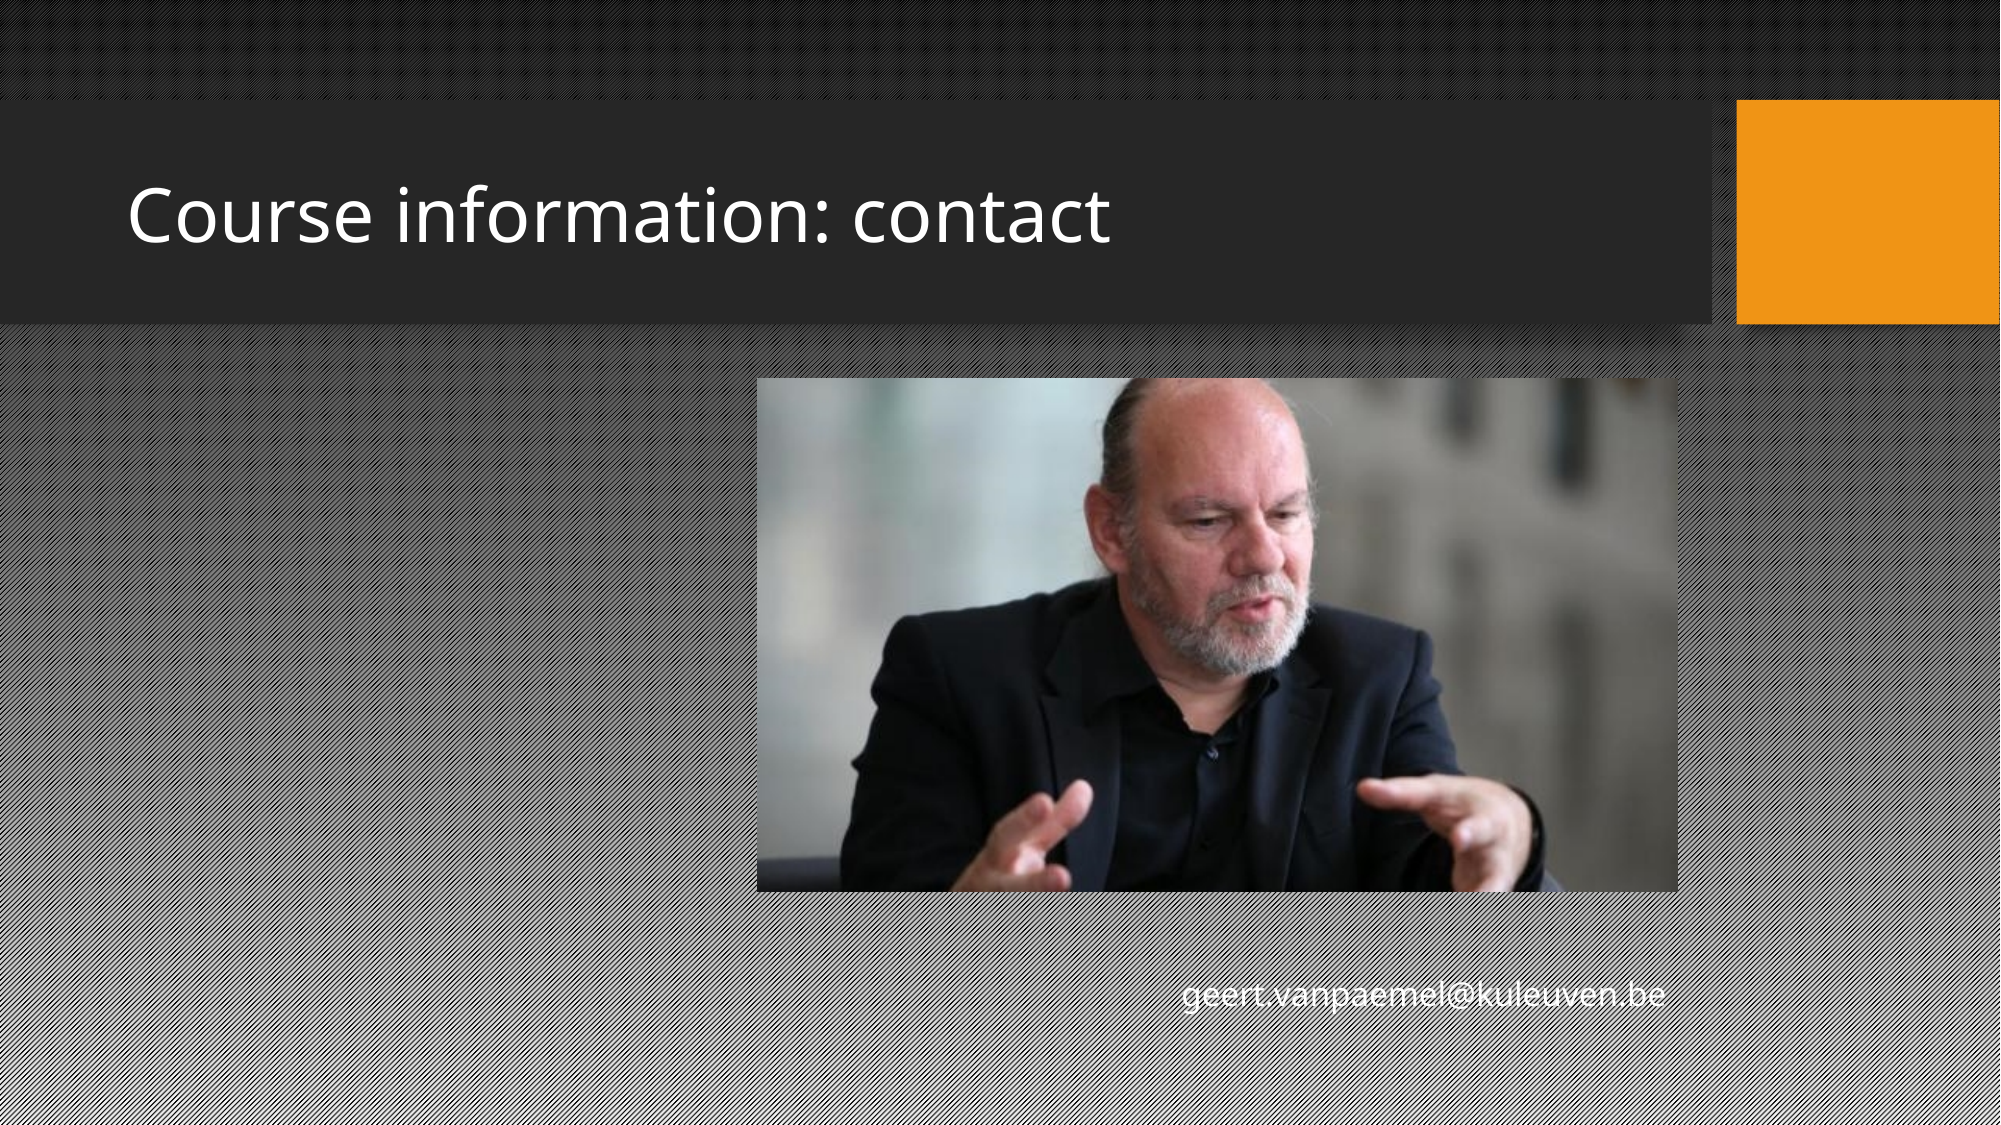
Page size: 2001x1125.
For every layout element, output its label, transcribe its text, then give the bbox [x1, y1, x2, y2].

title Course information: contact [111, 123, 1689, 301]
list geert.vanpaemel@kuleuven.be [997, 925, 1683, 1022]
picture [0, 0, 2000, 1125]
